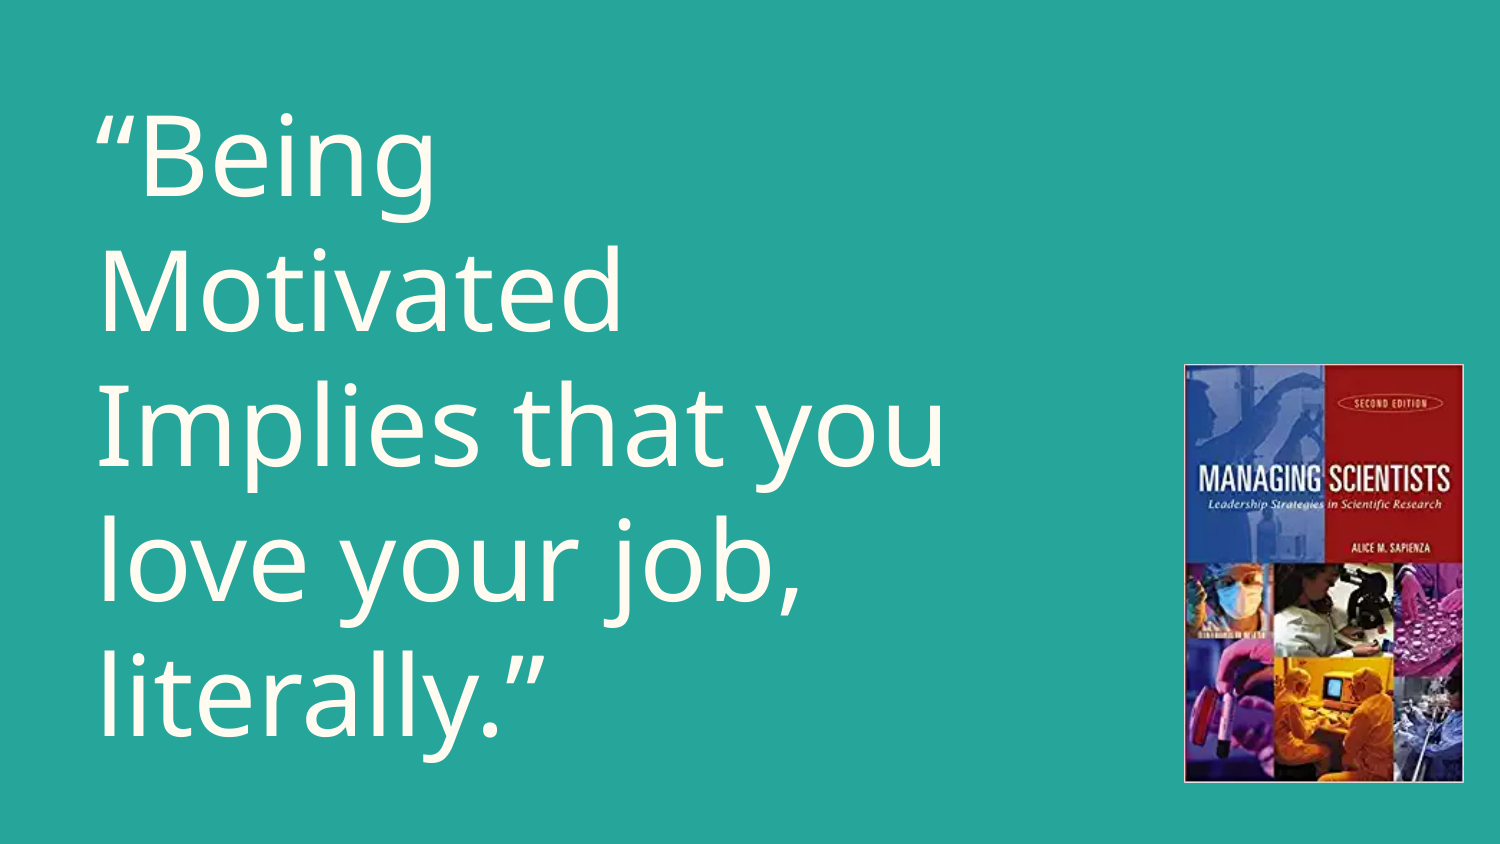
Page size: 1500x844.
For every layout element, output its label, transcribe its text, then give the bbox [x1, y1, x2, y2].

title “Being Motivated Implies that you love your job, literally.” [80, 86, 1000, 758]
picture [1184, 364, 1464, 783]
